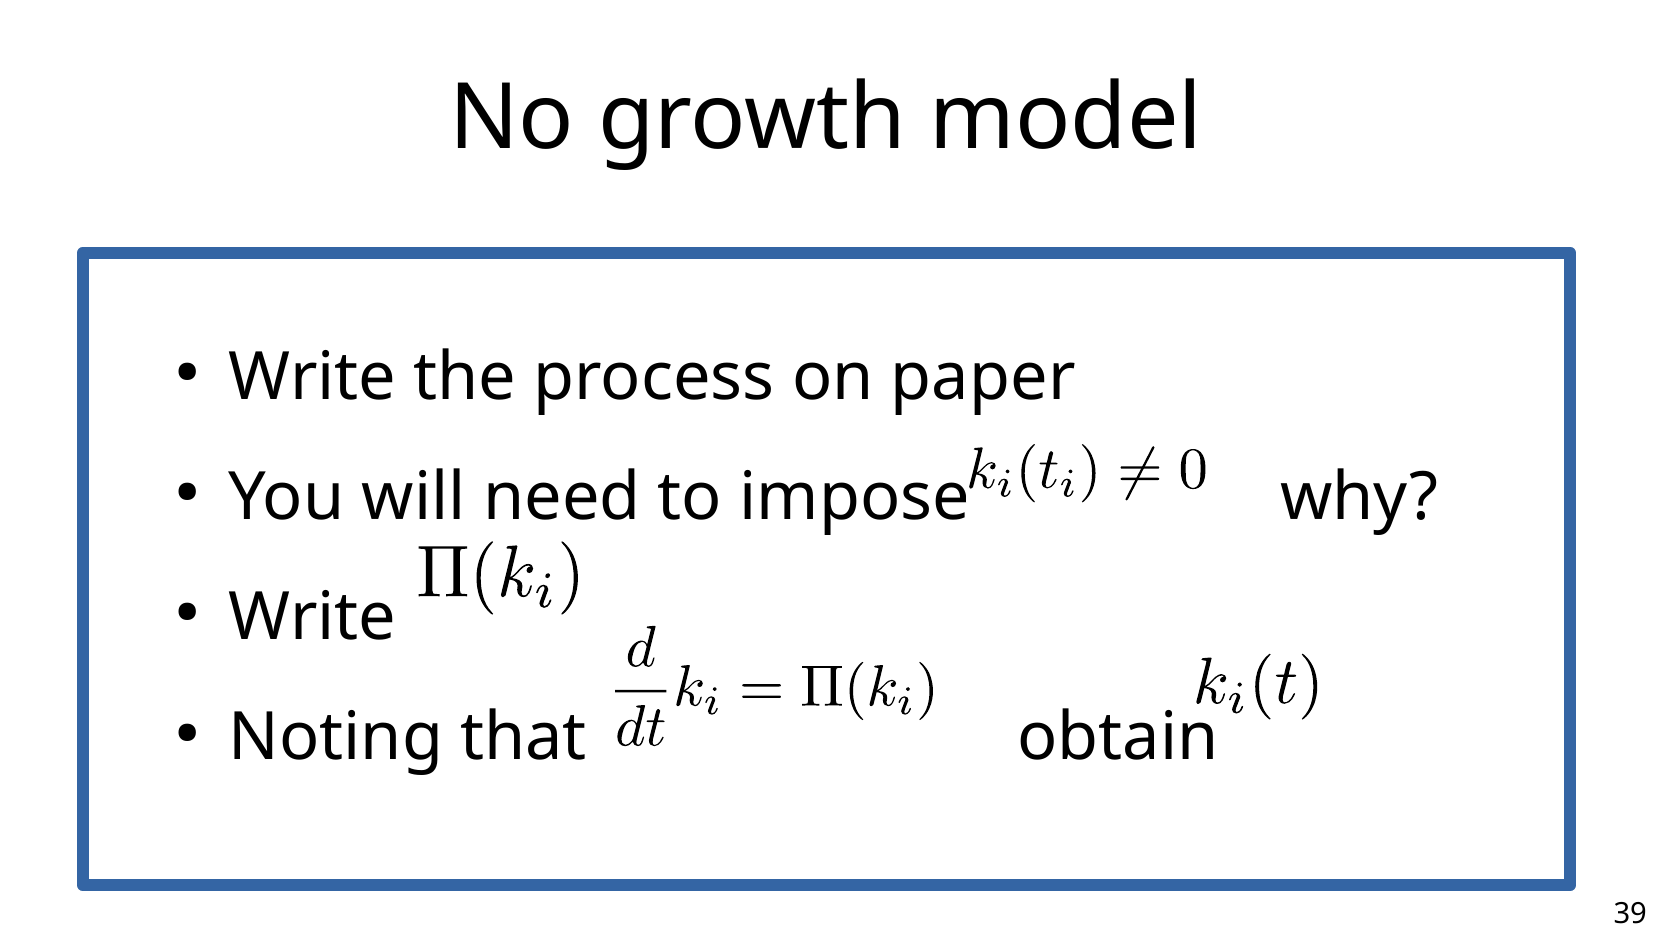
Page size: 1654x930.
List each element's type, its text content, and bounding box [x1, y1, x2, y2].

text_box [615, 625, 939, 747]
text_box [966, 444, 1208, 503]
title No growth model [82, 1, 1571, 225]
text_box [1192, 653, 1324, 720]
list Write the process on paper You will need to impose why? Write Noting that obtain [82, 252, 1571, 886]
text_box [416, 541, 586, 615]
